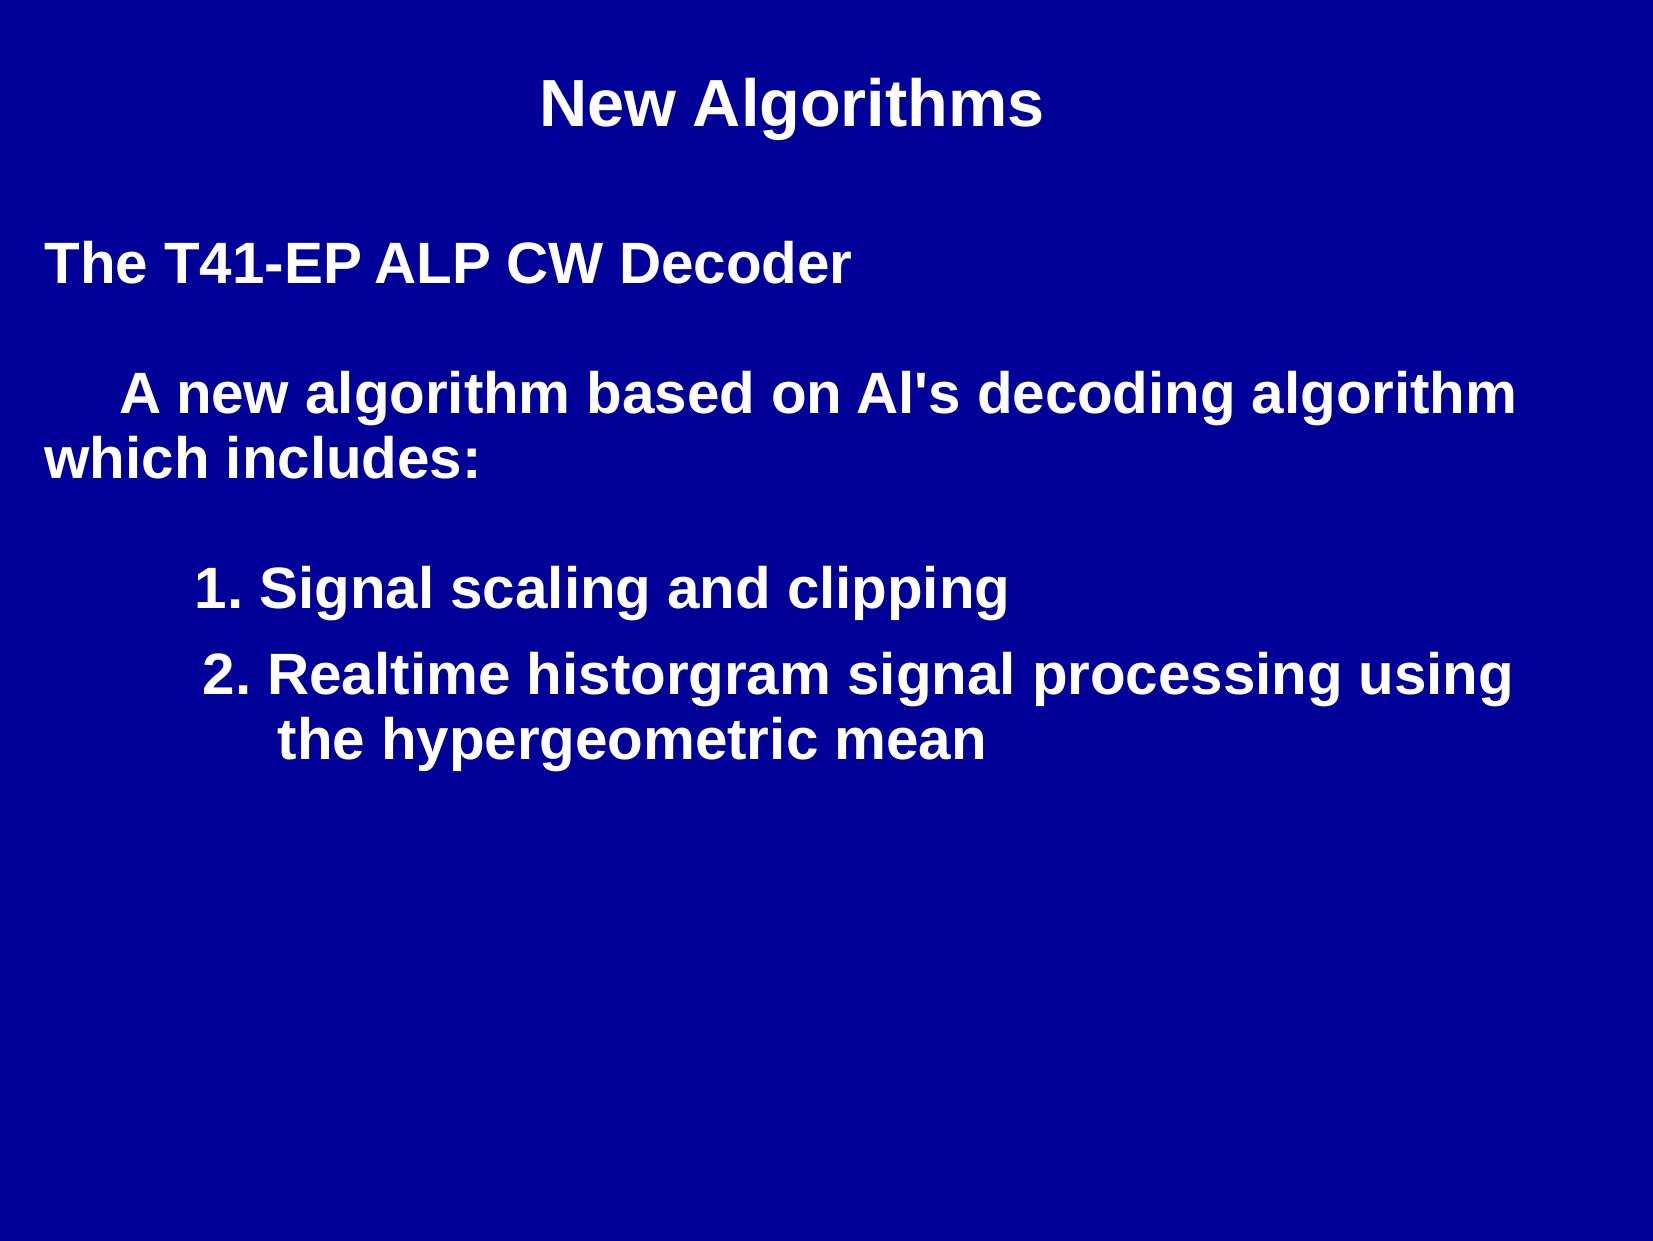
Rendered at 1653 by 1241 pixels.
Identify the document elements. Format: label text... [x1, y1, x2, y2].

text_box New Algorithms [525, 59, 1066, 224]
text_box 2. Realtime historgram signal processing using the hypergeometric mean [187, 635, 1531, 781]
text_box The T41-EP ALP CW Decoder A new algorithm based on Al's decoding algorithm which includes: 1. Signal scaling and clipping [29, 149, 1605, 830]
